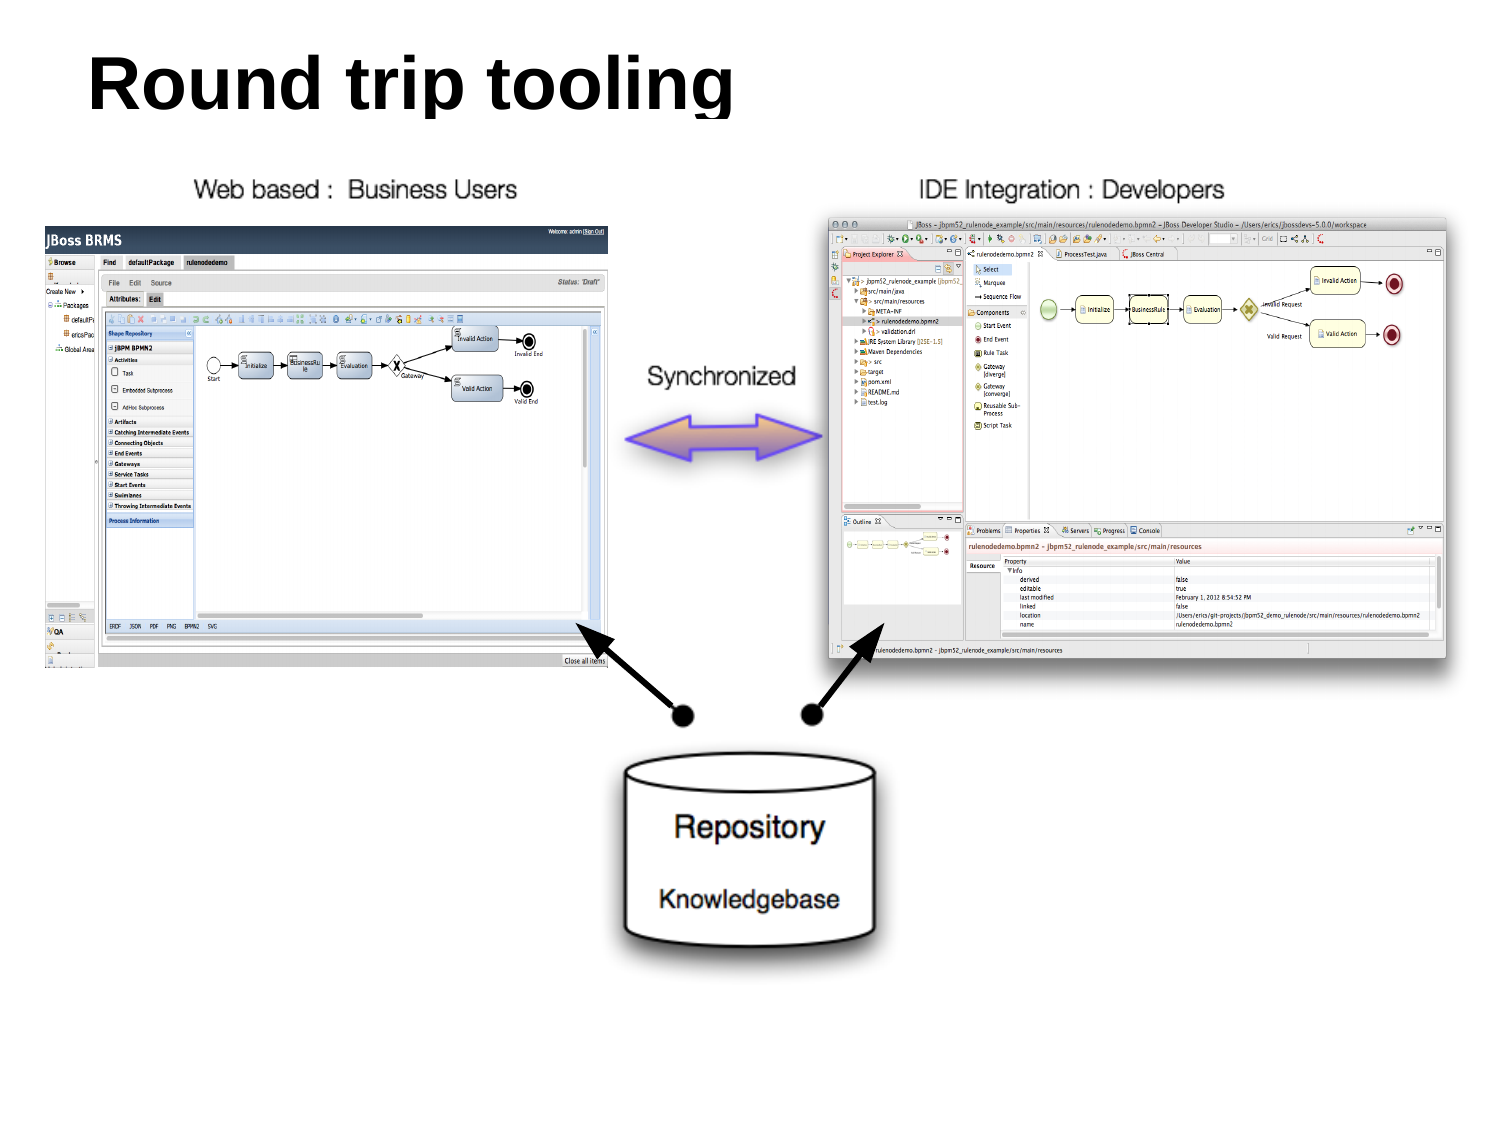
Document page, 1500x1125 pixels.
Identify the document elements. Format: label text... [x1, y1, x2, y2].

picture [0, 119, 1500, 985]
title Round trip tooling [87, 37, 1098, 119]
